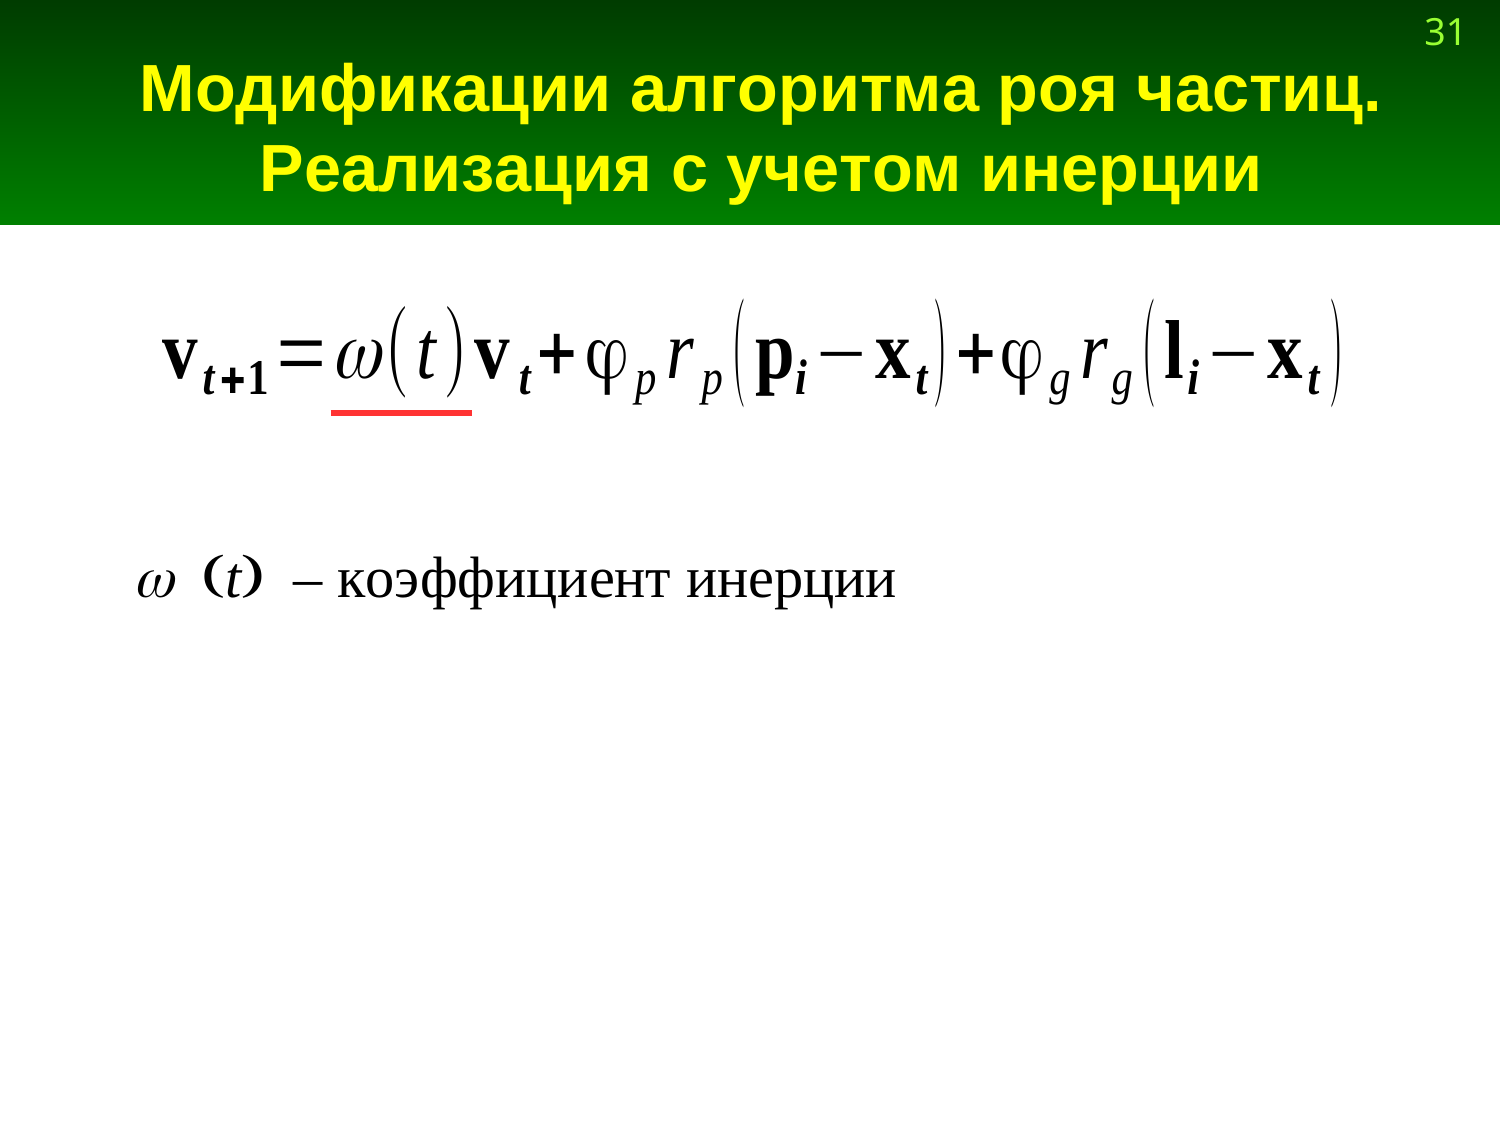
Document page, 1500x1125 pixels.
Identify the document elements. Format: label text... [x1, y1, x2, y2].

title Модификации алгоритма роя частиц. Реализация с учетом инерции [123, 30, 1399, 219]
text_box  t– коэффициент инерции [118, 531, 913, 617]
chart [140, 295, 1360, 414]
